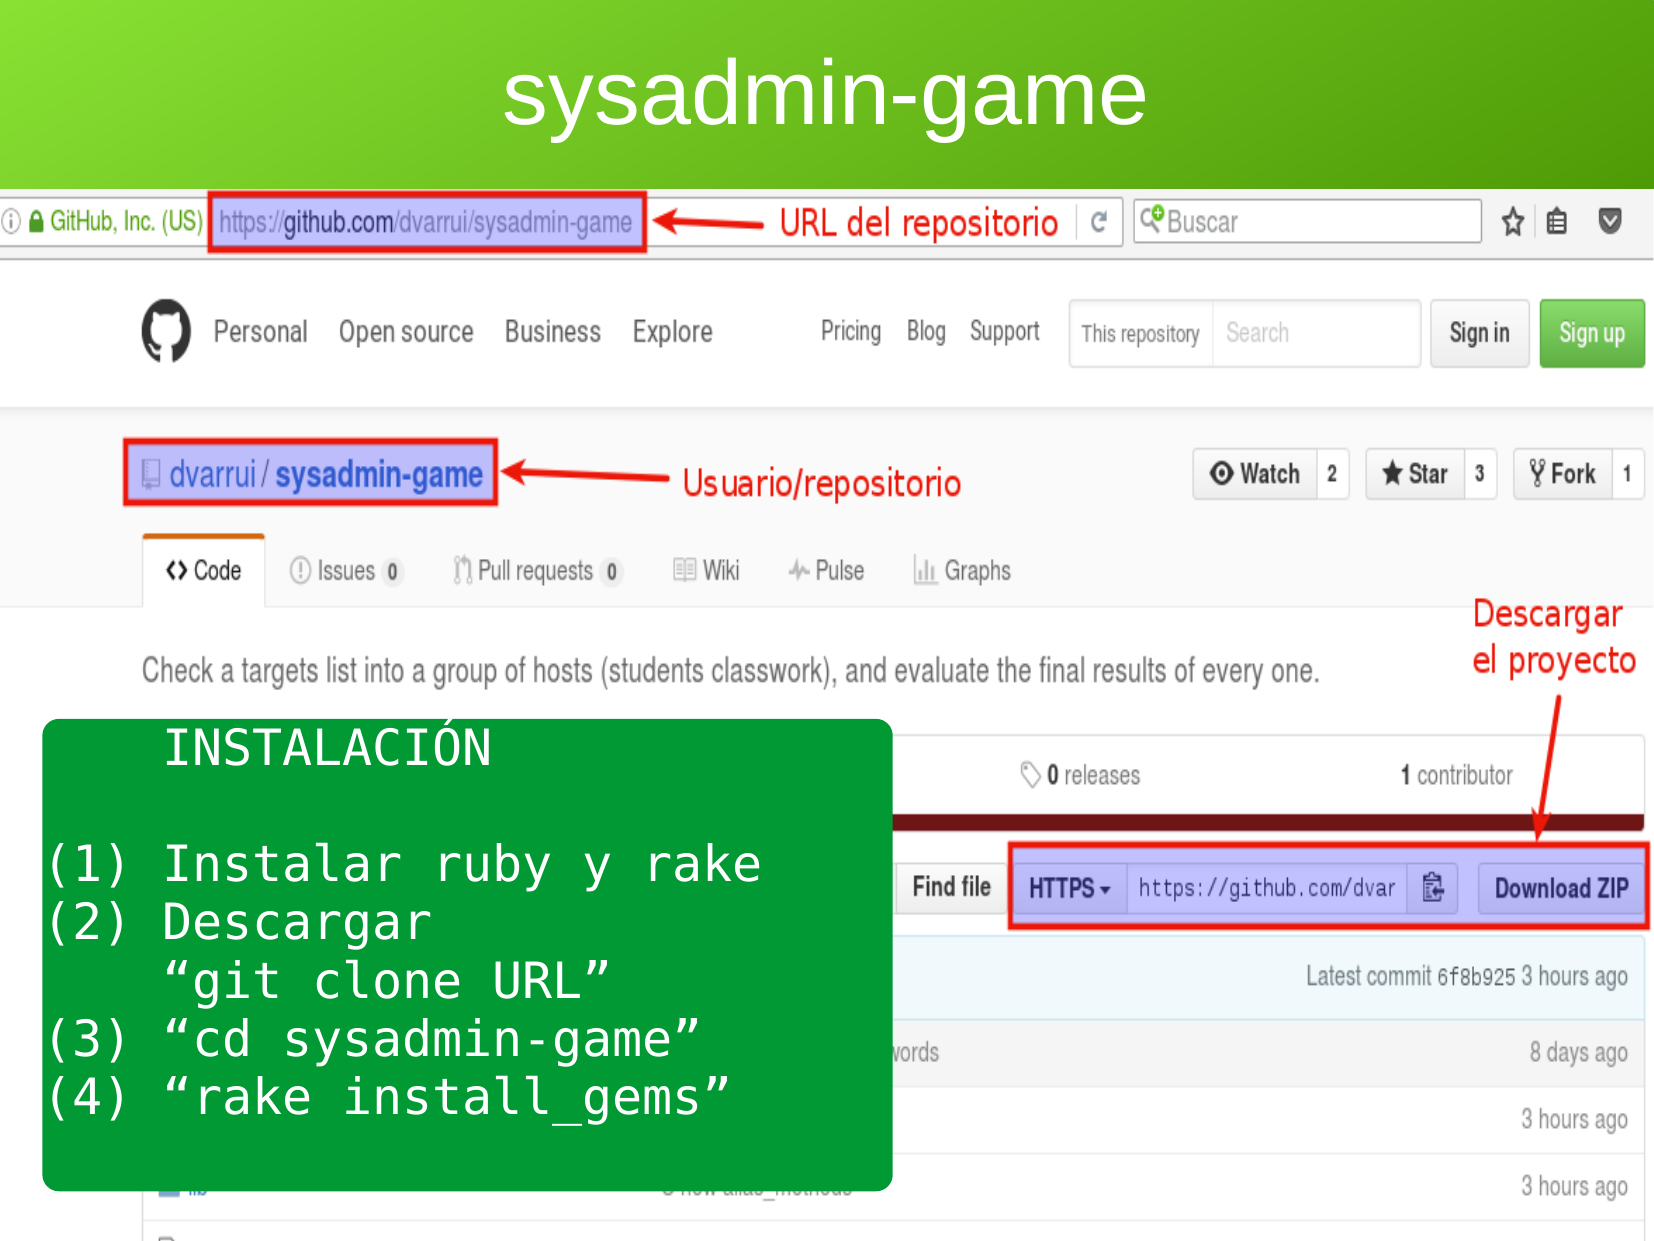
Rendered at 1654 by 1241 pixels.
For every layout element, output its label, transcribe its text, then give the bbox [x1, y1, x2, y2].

picture [0, 189, 1654, 1241]
title INSTALACIÓN (1) Instalar ruby y rake (2) Descargar “git clone URL” (3) “cd sysadmin-game” (4) “rake install_gems” [42, 718, 893, 1192]
title sysadmin-game [0, 0, 1654, 189]
